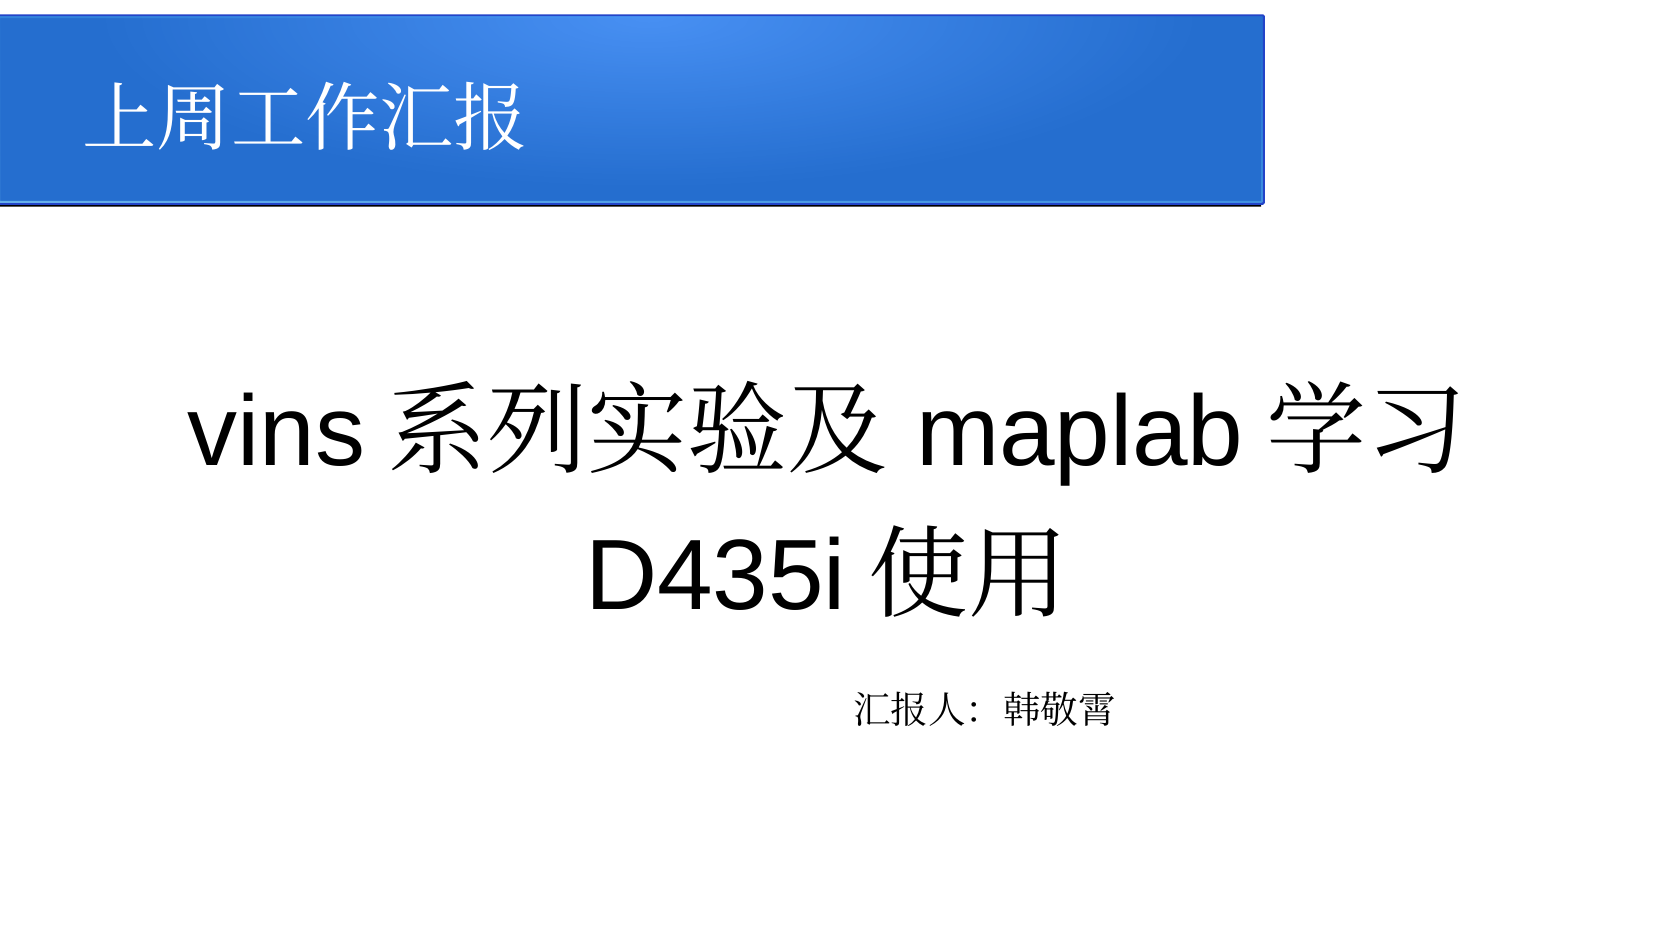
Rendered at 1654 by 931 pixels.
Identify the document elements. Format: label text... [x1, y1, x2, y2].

subtitle vins系列实验及maplab学习 D435i使用 [82, 224, 1571, 764]
title 上周工作汇报 [82, 35, 1235, 189]
text_box 汇报人：韩敬霄 [838, 673, 1182, 743]
